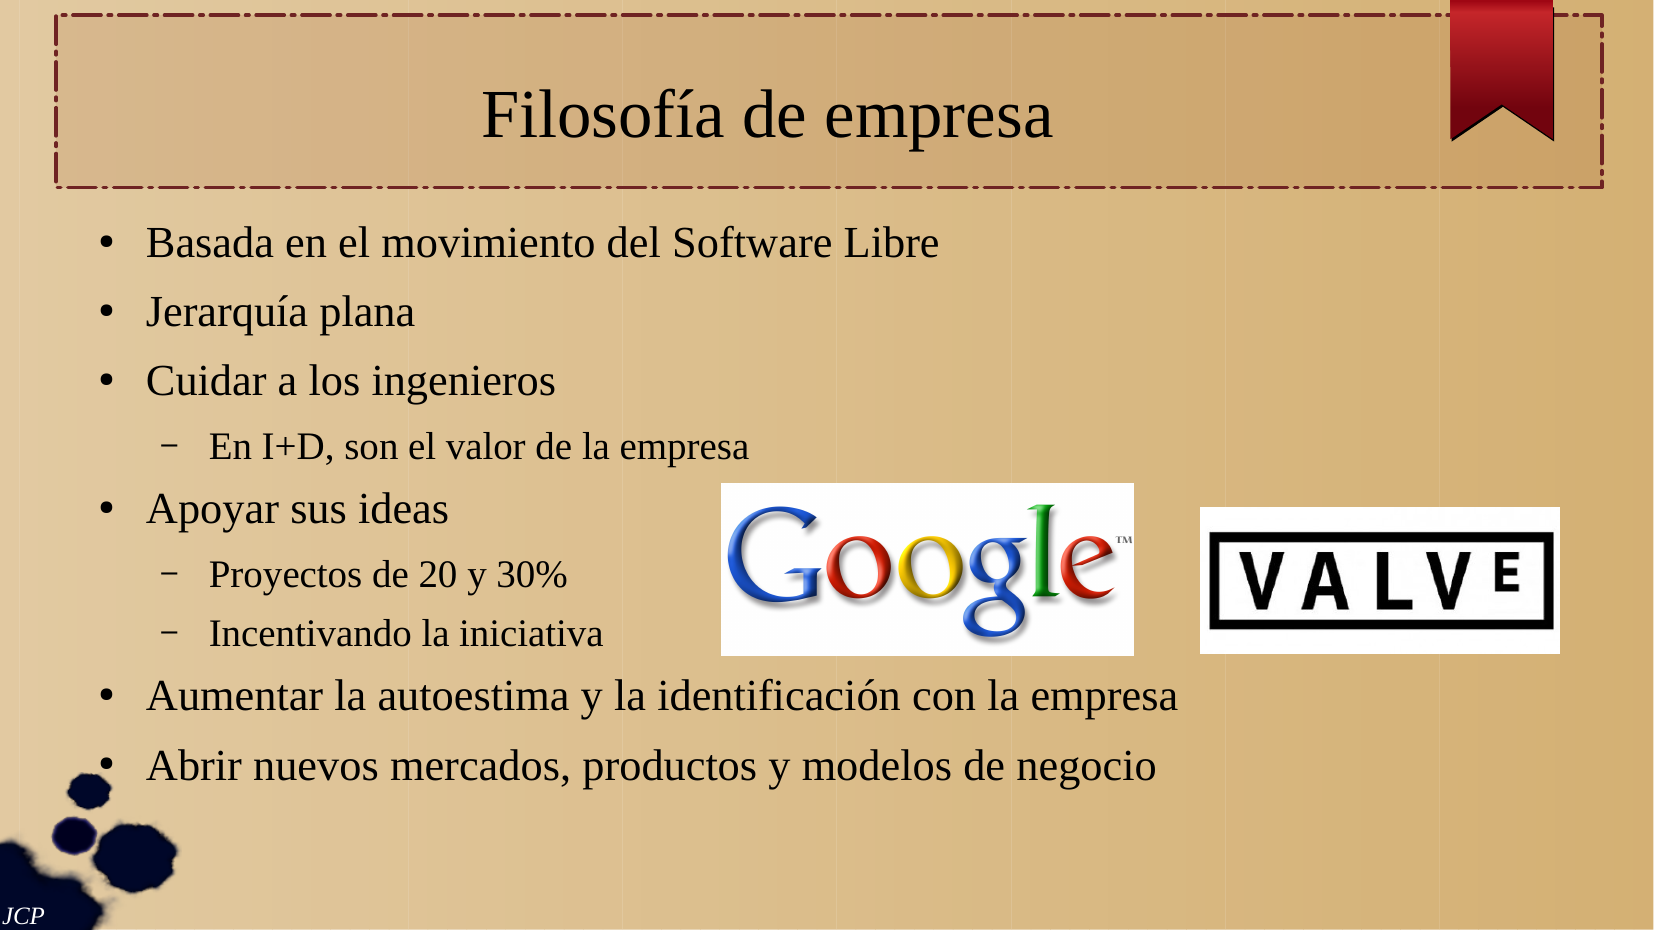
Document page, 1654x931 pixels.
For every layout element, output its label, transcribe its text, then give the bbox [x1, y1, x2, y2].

picture [721, 483, 1134, 656]
list Basada en el movimiento del Software Libre Jerarquía plana Cuidar a los ingenieros En I+D, son el valor de la empresa Apoyar sus ideas Proyectos de 20 y 30% Incentivando la iniciativa Aumentar la autoestima y la identificación con la empresa Abrir nuevos mercados, productos y modelos de negocio [82, 217, 1538, 792]
title Filosofía de empresa [82, 37, 1453, 193]
picture [1200, 507, 1560, 654]
title JCP [0, 902, 48, 931]
